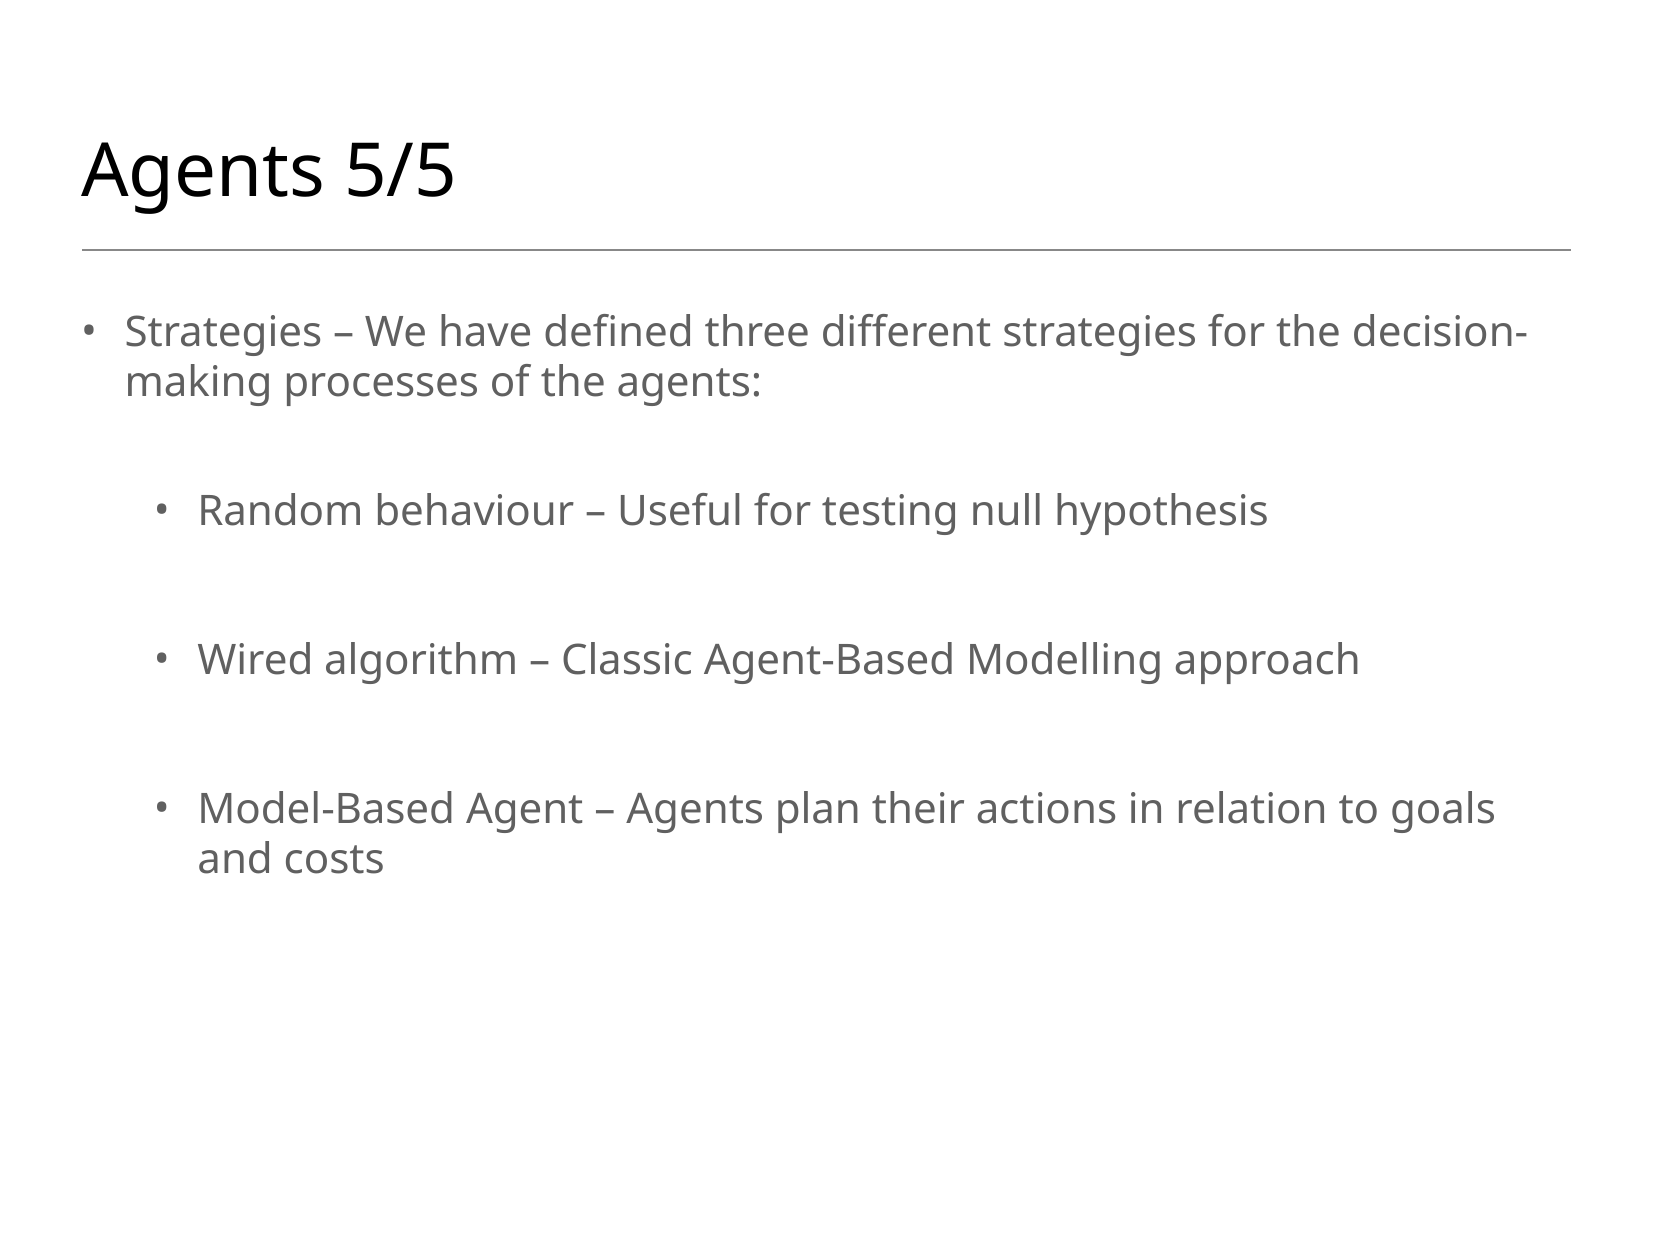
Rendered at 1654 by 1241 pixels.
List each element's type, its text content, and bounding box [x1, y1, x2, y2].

list Strategies – We have defined three different strategies for the decision-making processes of the agents: Random behaviour – Useful for testing null hypothesis Wired algorithm – Classic Agent-Based Modelling approach Model-Based Agent – Agents plan their actions in relation to goals and costs [72, 295, 1582, 1131]
title Agents 5/5 [72, 41, 1582, 220]
